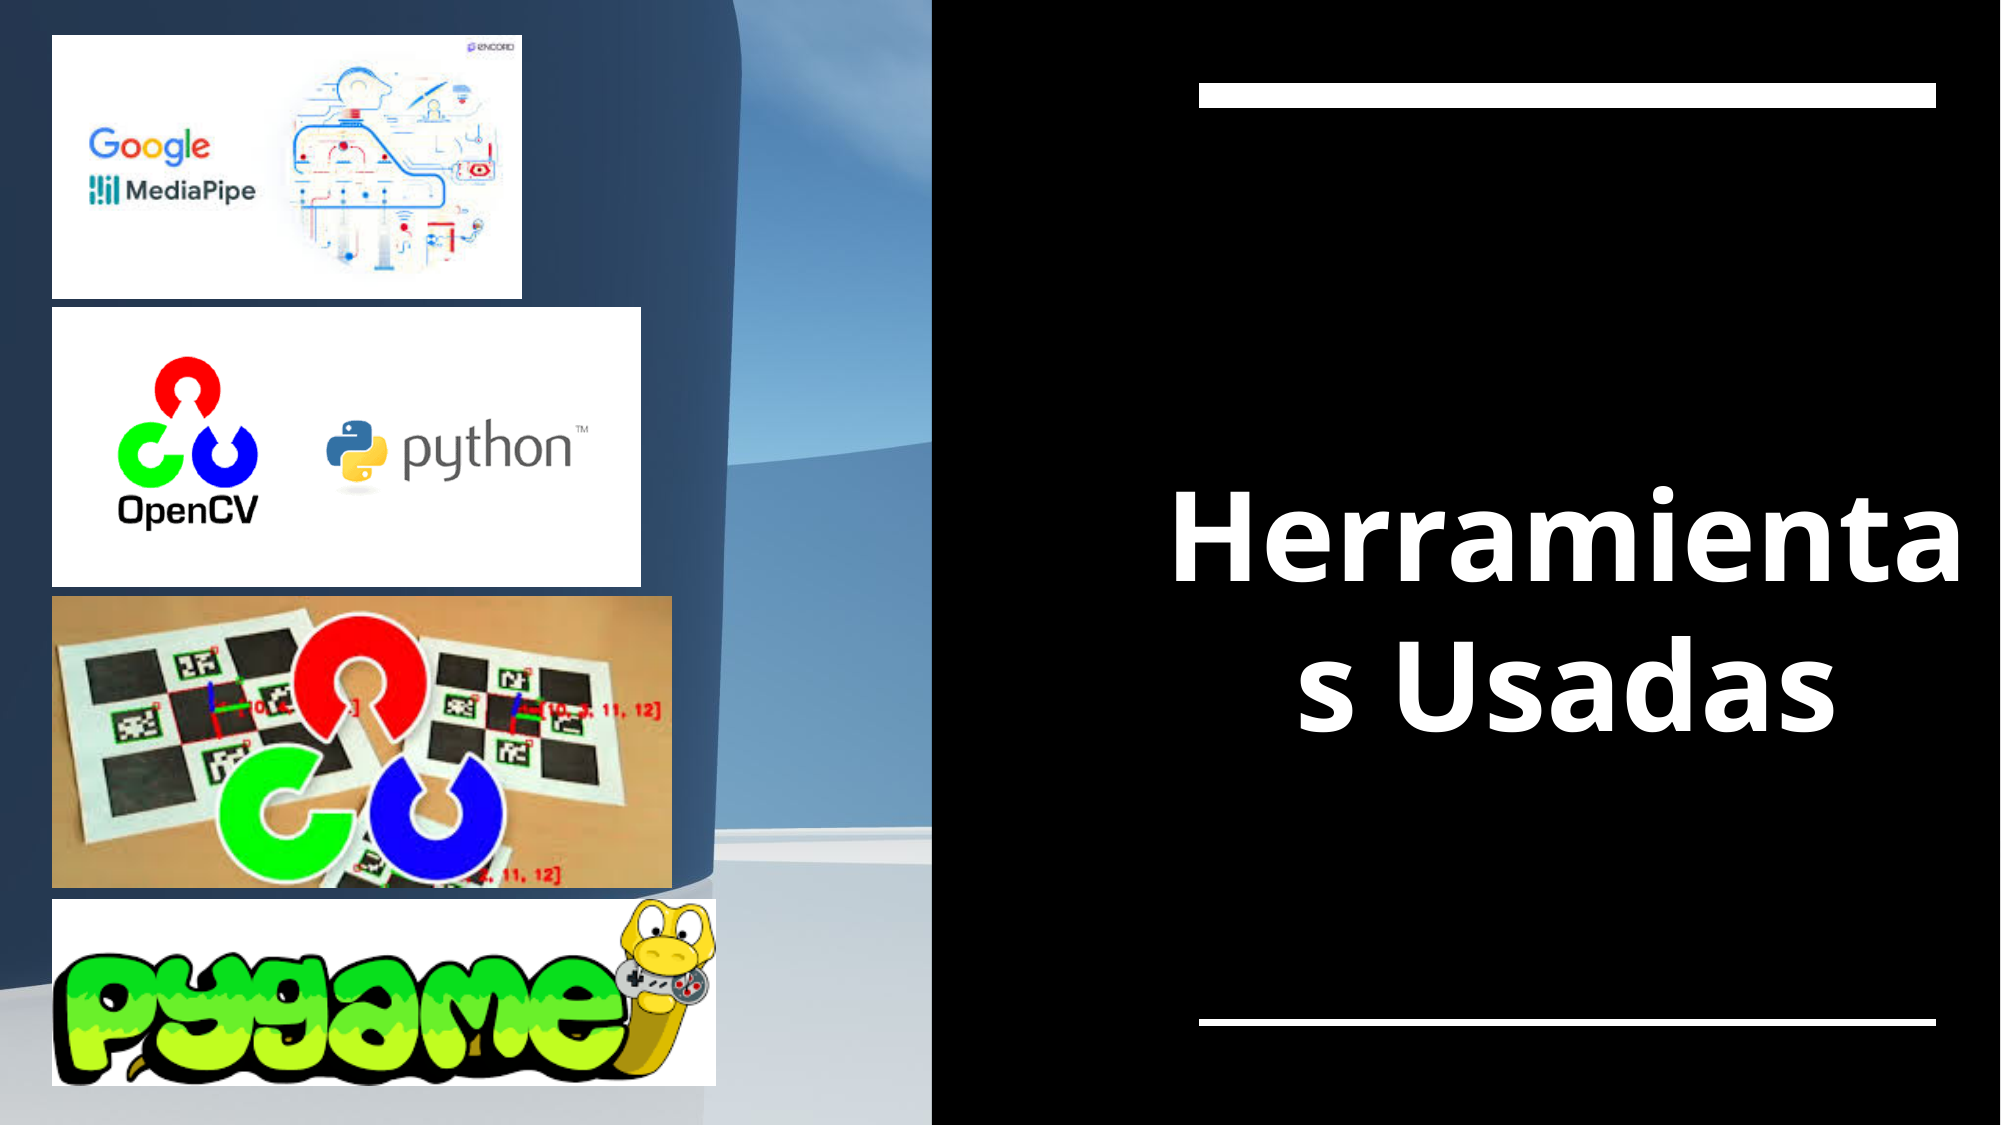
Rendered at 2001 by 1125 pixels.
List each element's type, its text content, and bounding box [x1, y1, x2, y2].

picture [0, 0, 932, 1125]
text_box [932, 0, 2000, 1125]
title Herramientas Usadas [1148, 149, 1986, 985]
